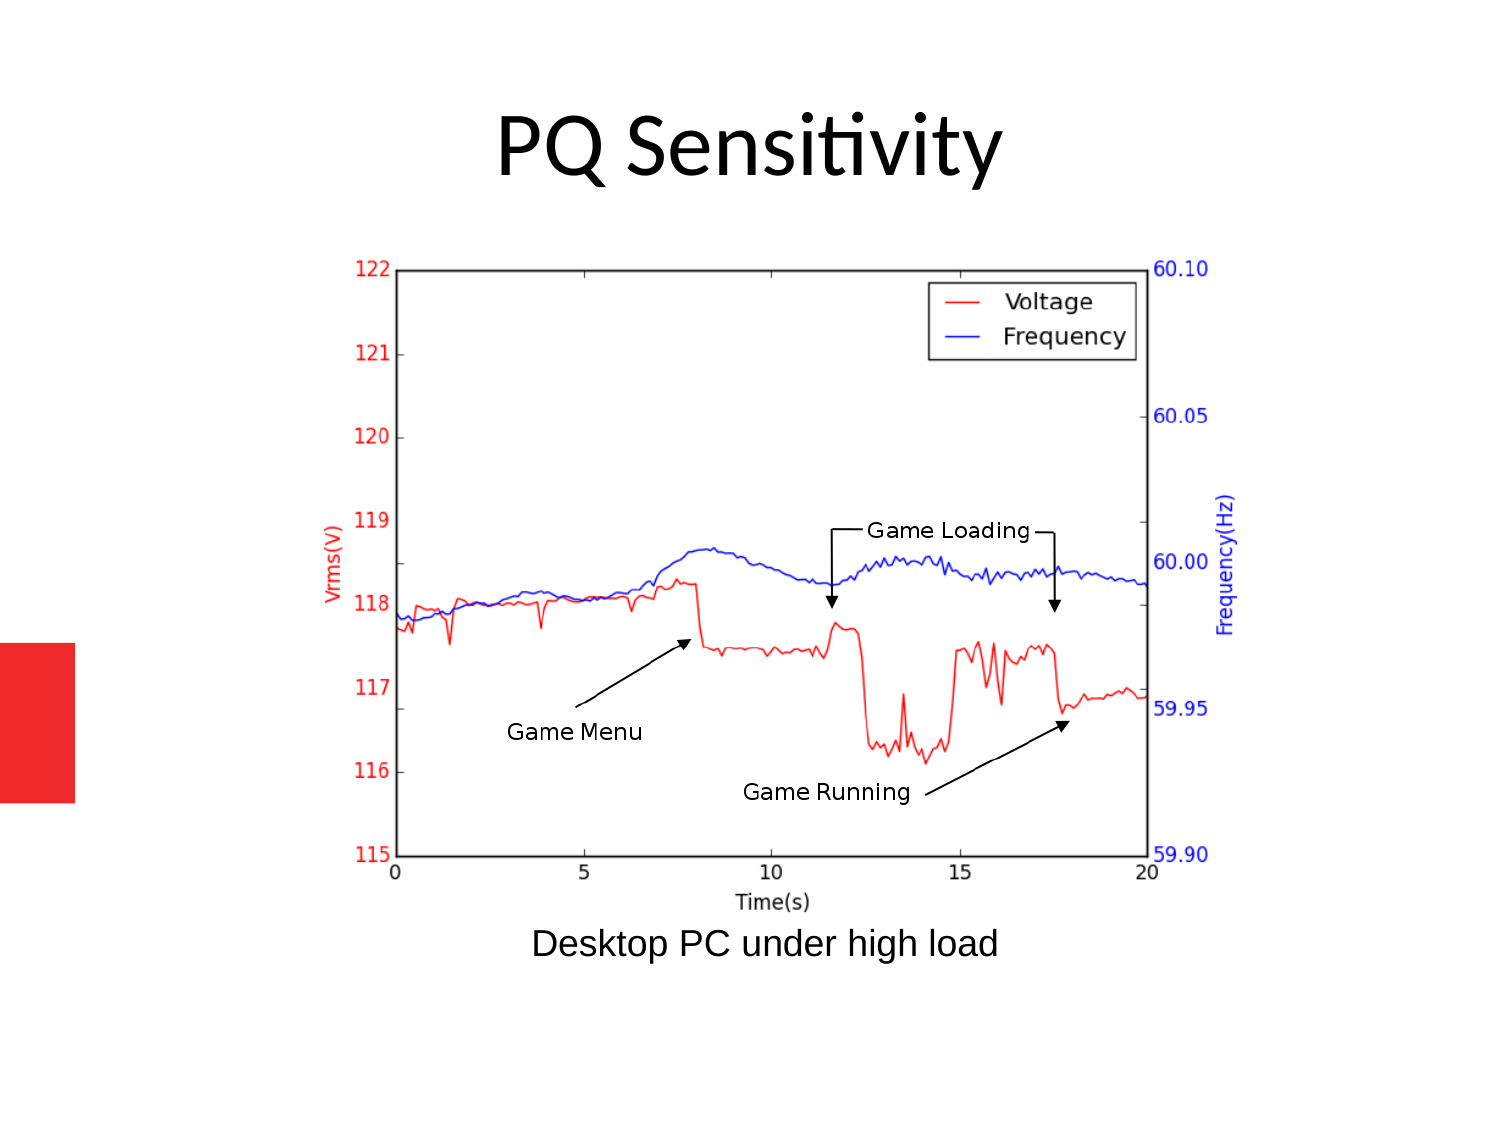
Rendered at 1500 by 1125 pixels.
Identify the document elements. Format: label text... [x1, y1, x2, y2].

text_box Desktop PC under high load [512, 907, 1338, 1066]
picture [273, 196, 1244, 929]
text_box PQ Sensitivity [75, 45, 1426, 233]
